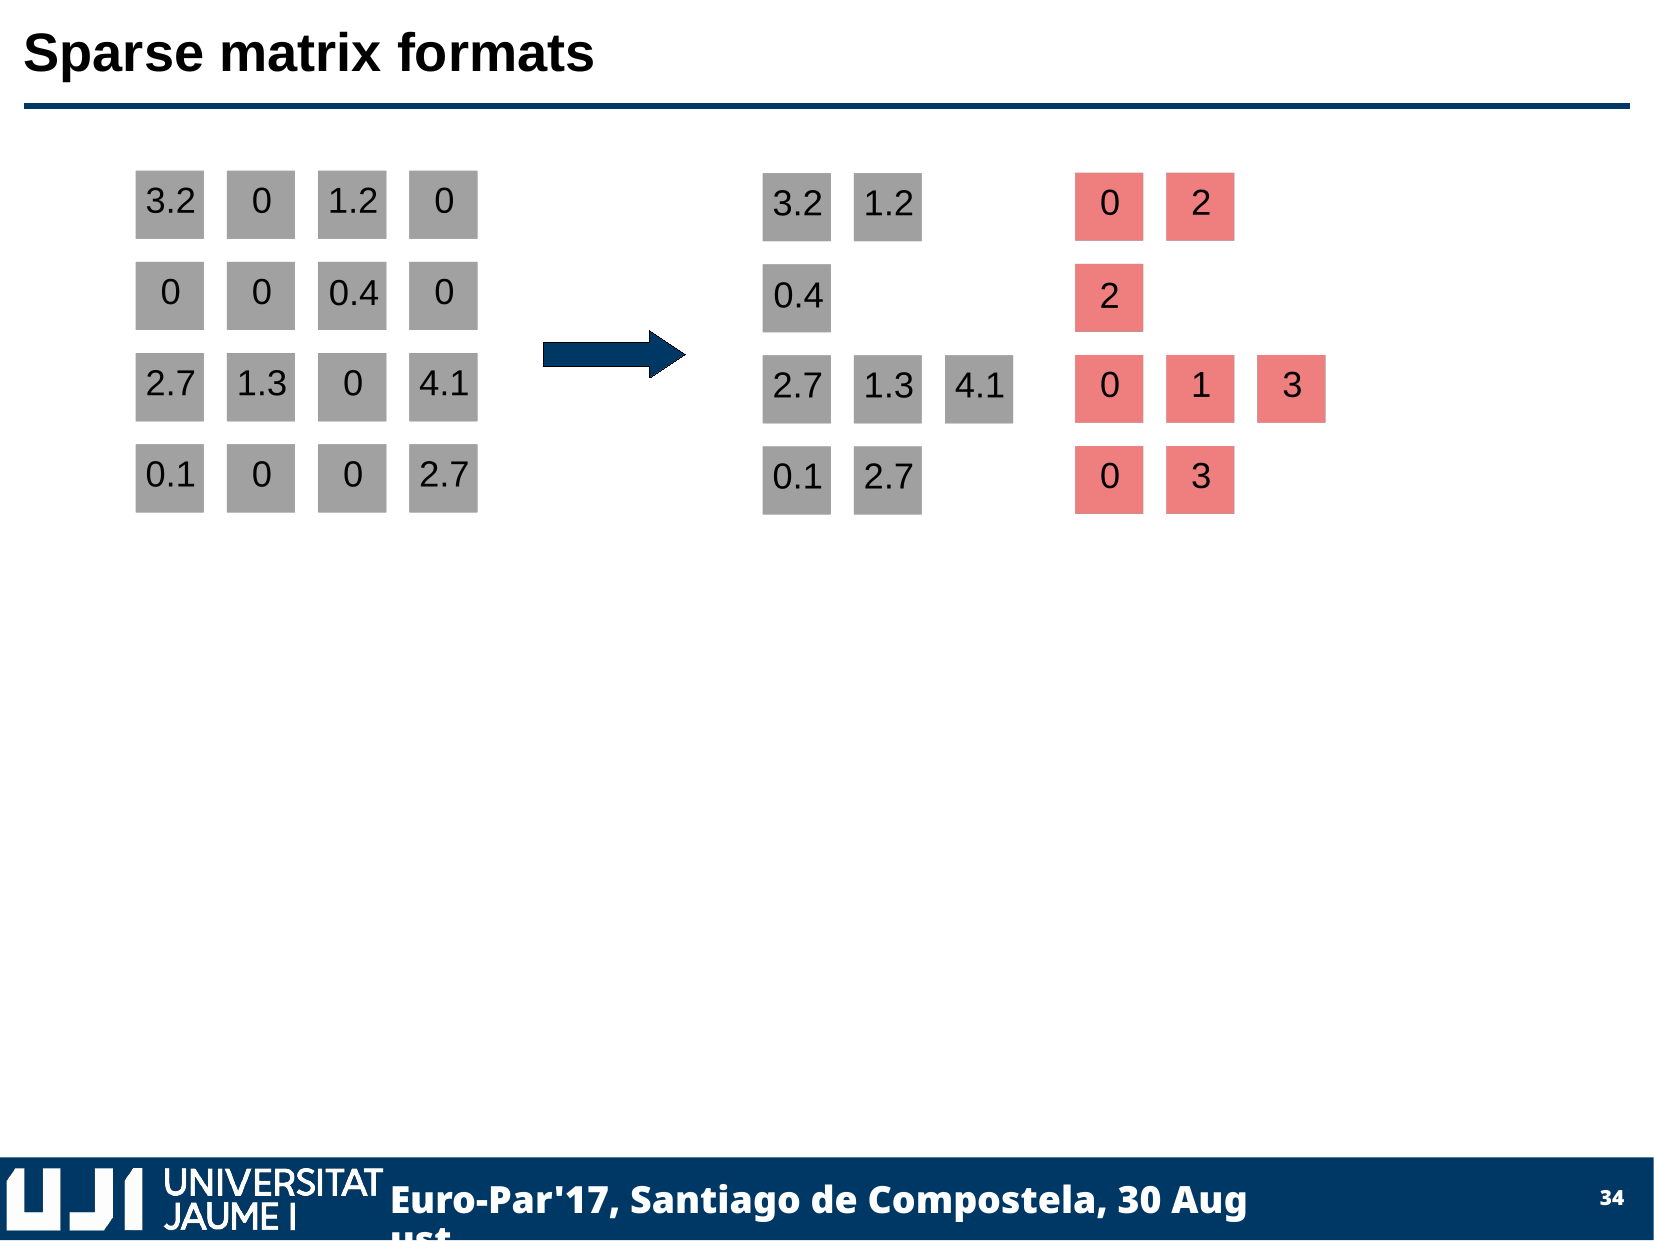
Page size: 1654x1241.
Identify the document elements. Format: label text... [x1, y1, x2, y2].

text_box [543, 330, 686, 378]
picture [128, 163, 485, 520]
picture [0, 1158, 390, 1241]
picture [755, 165, 1333, 522]
title Sparse matrix formats [23, 0, 1630, 107]
